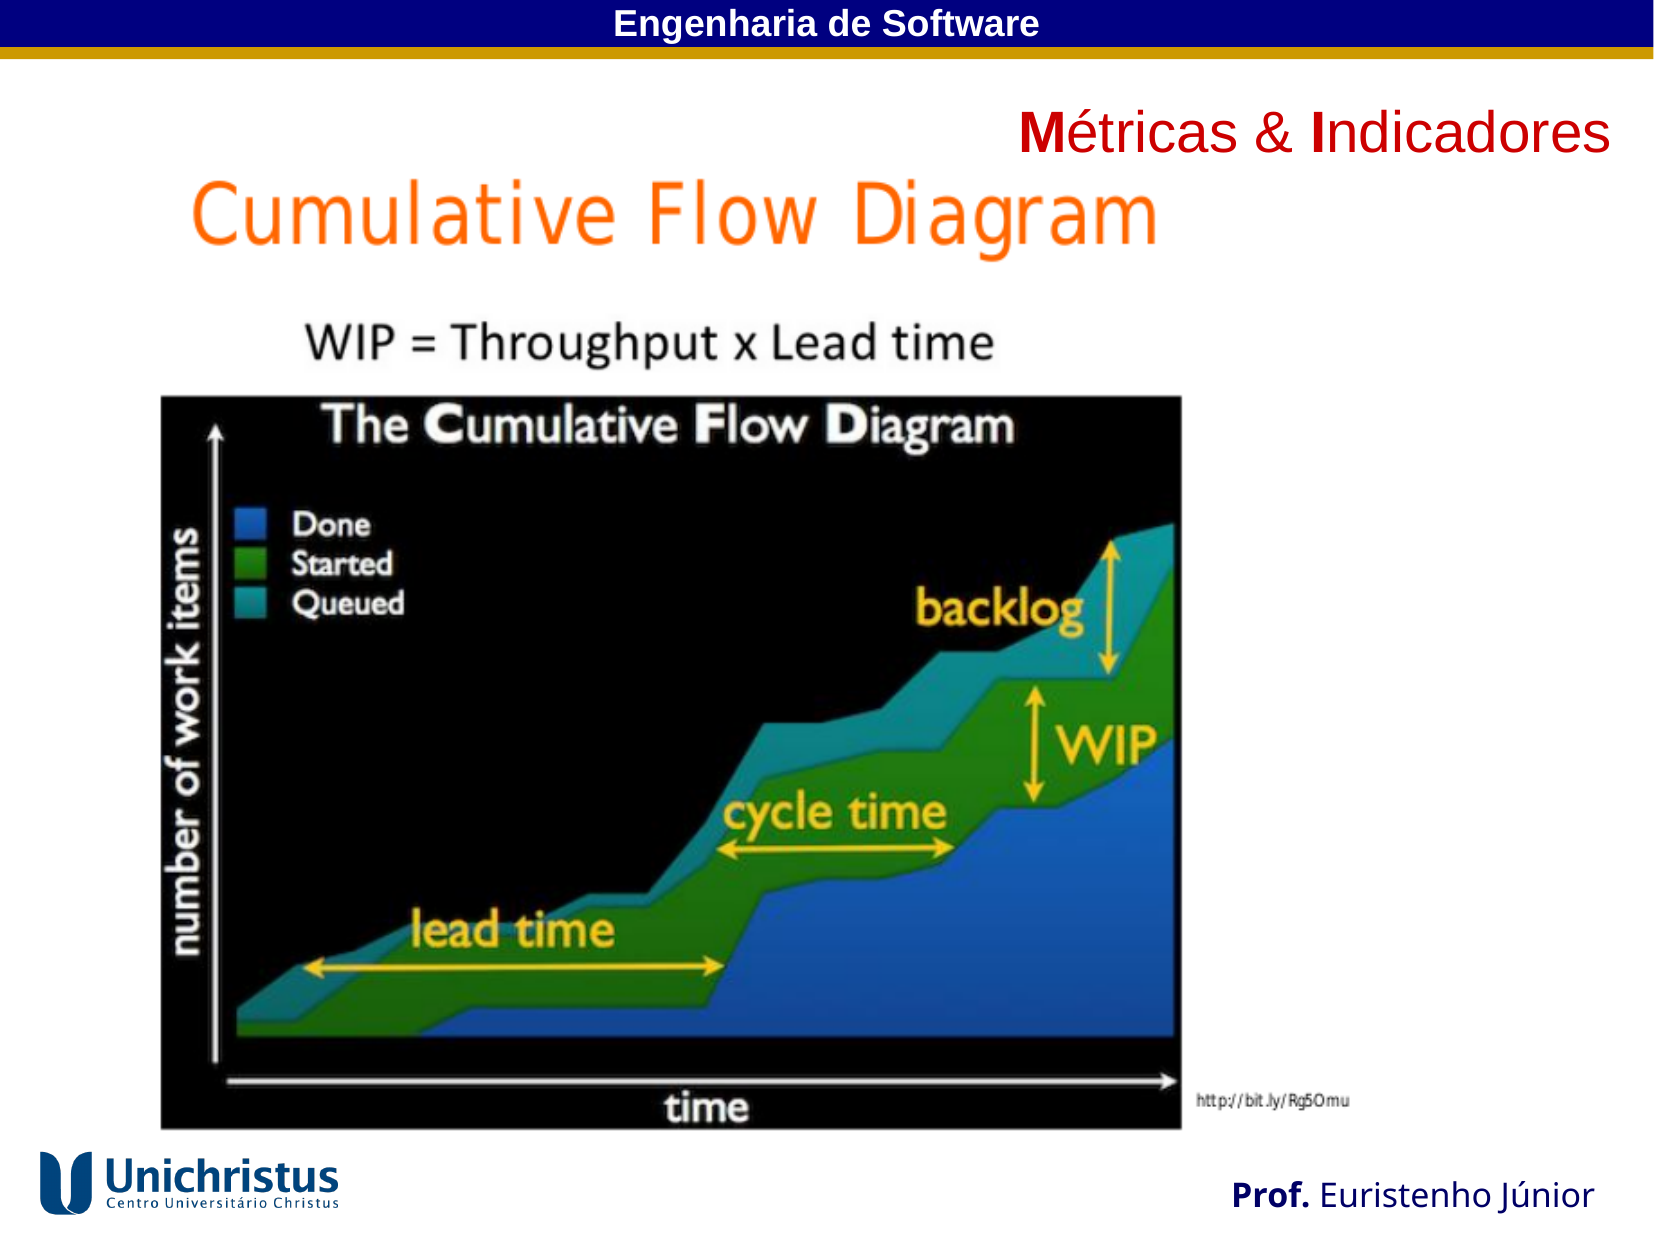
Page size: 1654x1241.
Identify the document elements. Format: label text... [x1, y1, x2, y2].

picture [118, 165, 1366, 1134]
text_box Engenharia de Software [0, 0, 1654, 47]
text_box Prof. Euristenho Júnior [1216, 1163, 1654, 1224]
text_box Métricas & Indicadores [1003, 92, 1654, 173]
text_box [0, 47, 1654, 60]
picture [35, 1148, 343, 1217]
